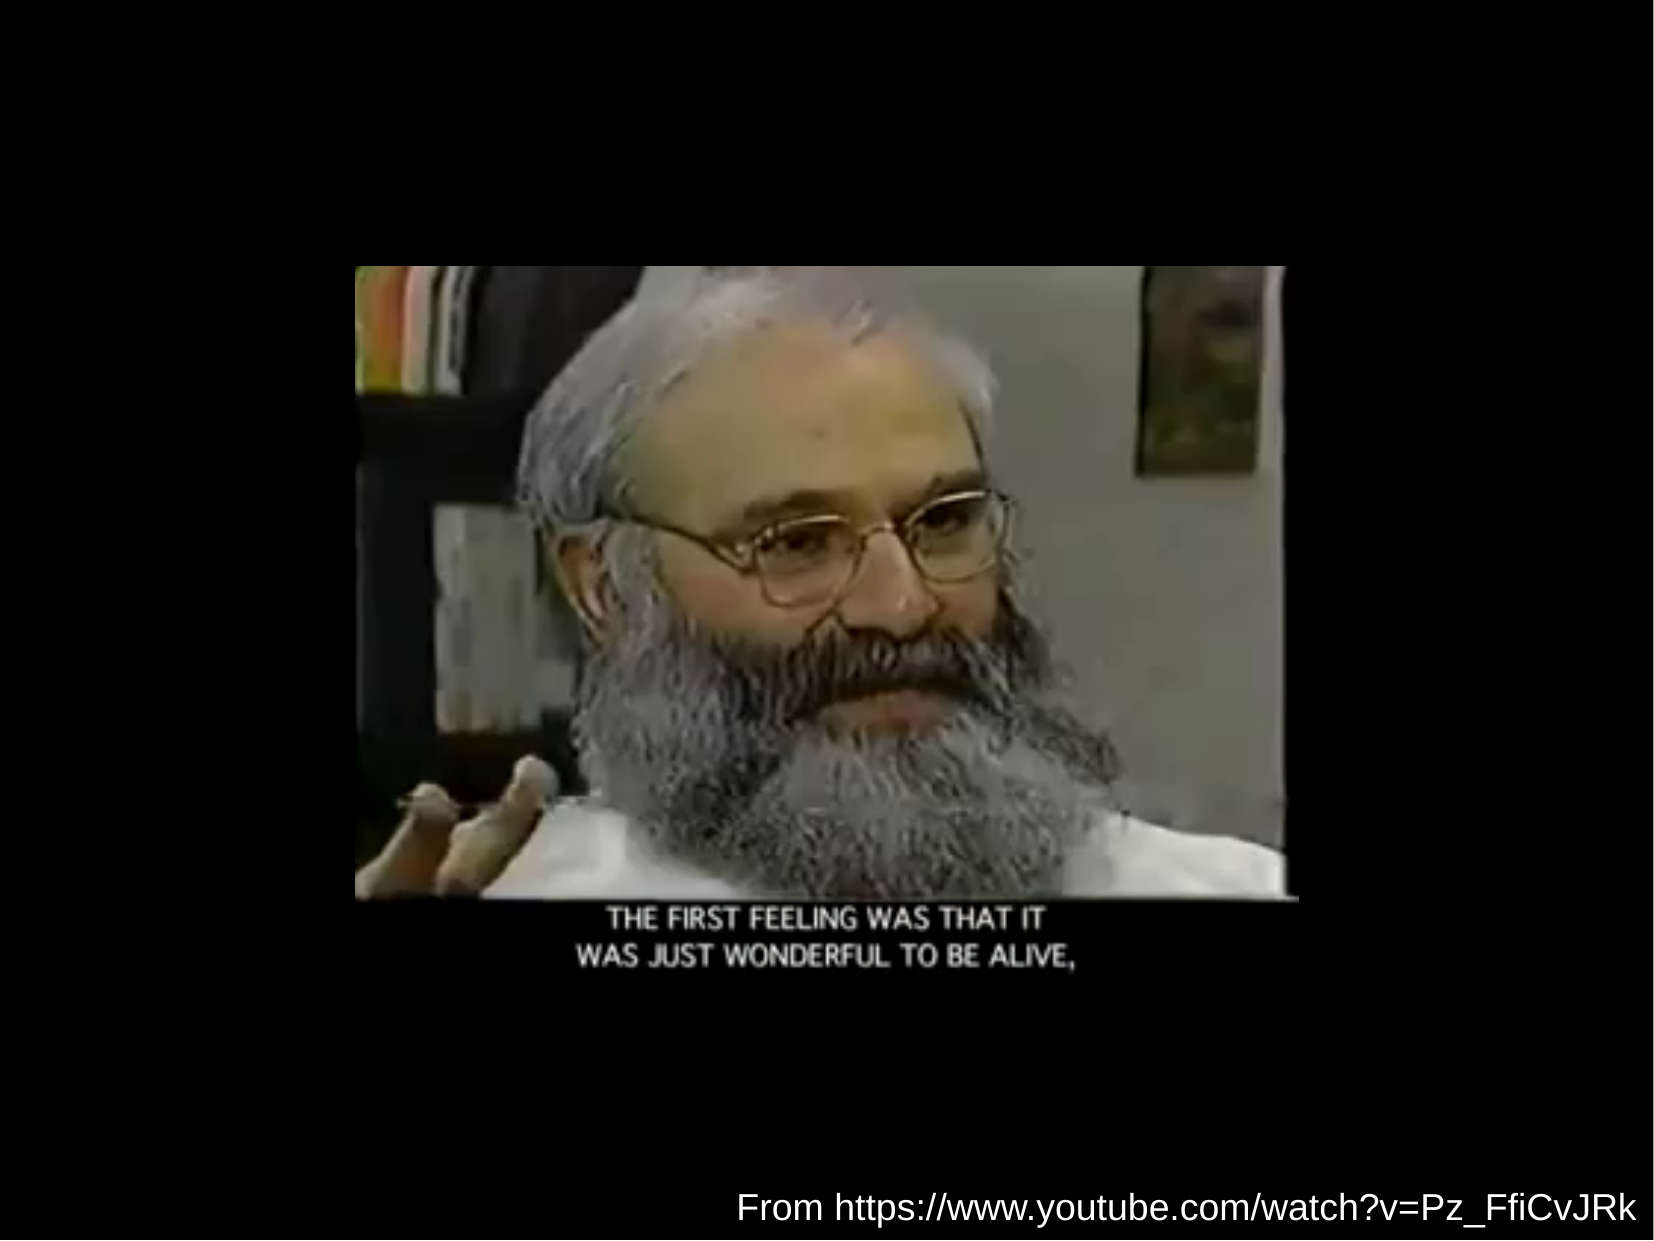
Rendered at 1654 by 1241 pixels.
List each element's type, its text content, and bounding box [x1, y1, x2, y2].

text_box From https://www.youtube.com/watch?v=Pz_FfiCvJRk [721, 1179, 1652, 1236]
text_box [354, 266, 1300, 975]
